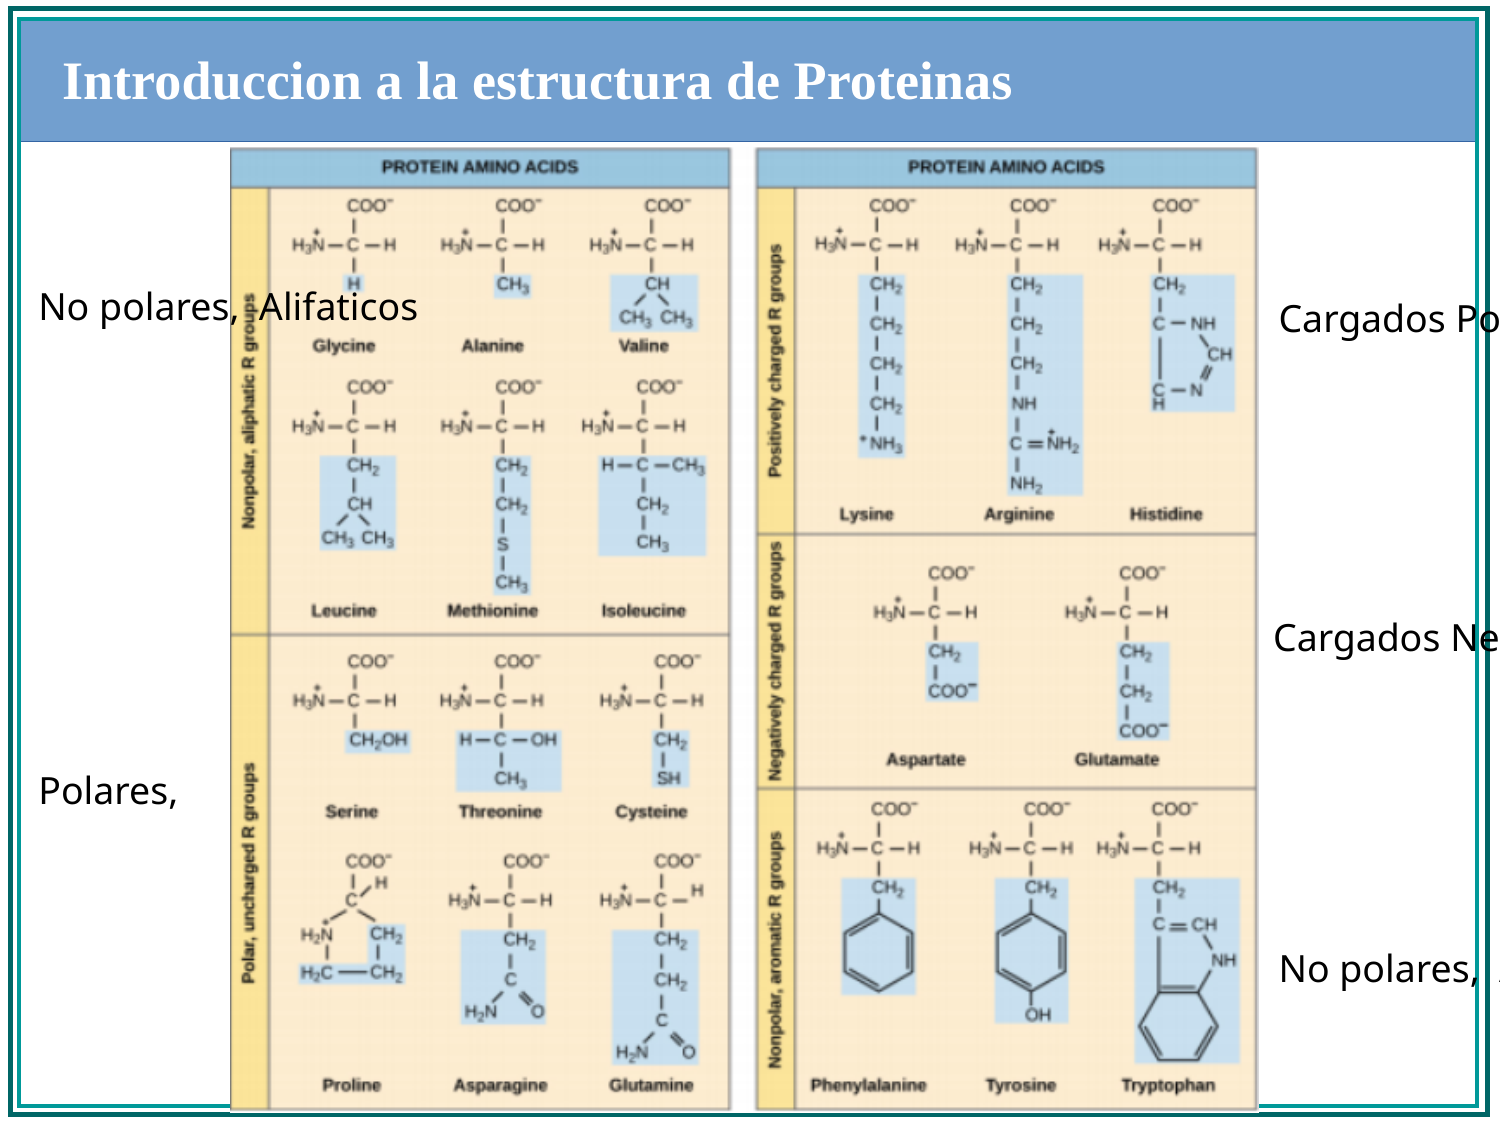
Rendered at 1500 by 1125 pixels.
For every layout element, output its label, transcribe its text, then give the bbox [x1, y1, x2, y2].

text_box No polares, Aromáticos [1263, 937, 1500, 1063]
text_box Polares, [23, 759, 272, 875]
text_box Cargados Positiv. [1263, 287, 1500, 414]
text_box Cargados Negativ. [1258, 606, 1495, 733]
text_box [21, 21, 1475, 142]
text_box No polares, Alifaticos [23, 275, 272, 390]
text_box Introduccion a la estructura de Proteinas [47, 38, 1335, 142]
picture [230, 147, 1259, 1113]
